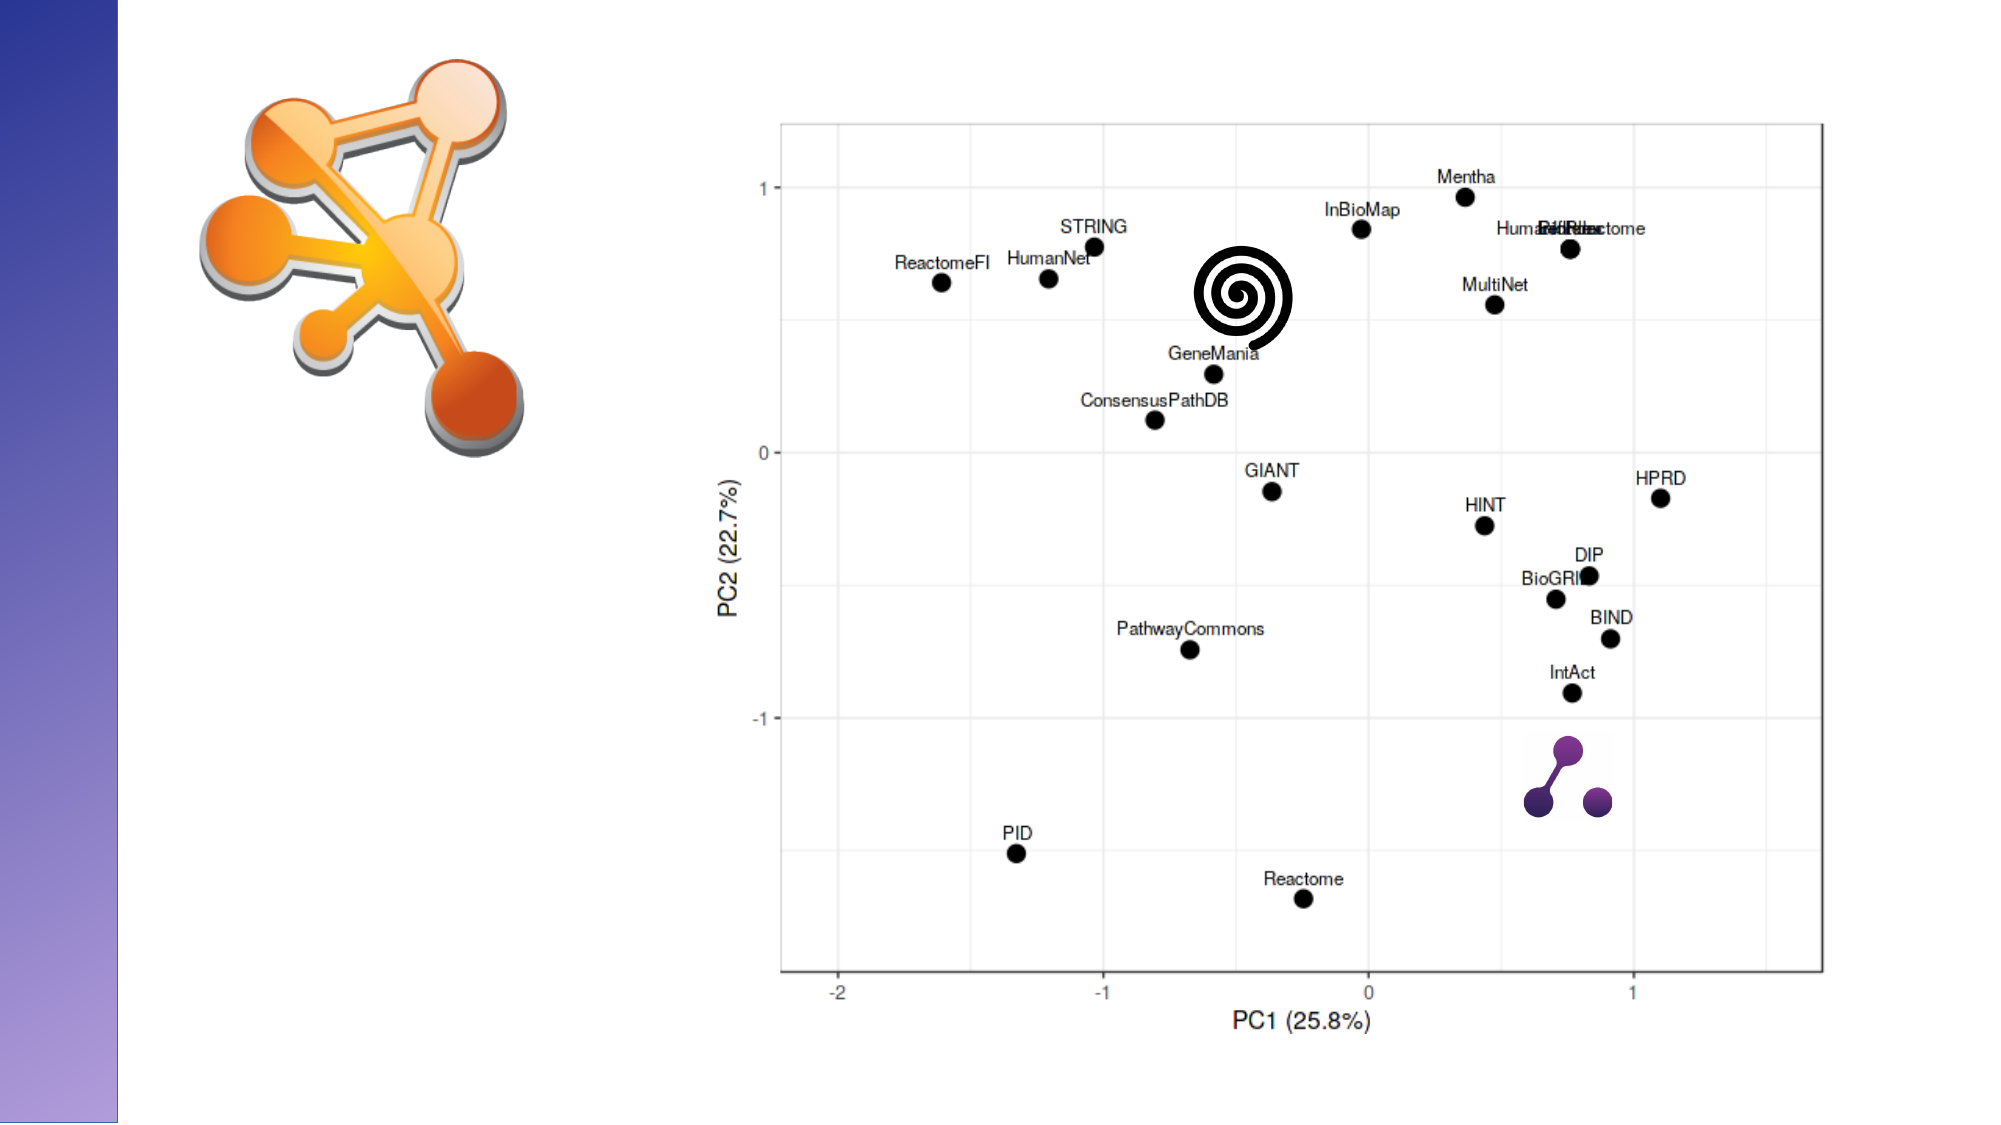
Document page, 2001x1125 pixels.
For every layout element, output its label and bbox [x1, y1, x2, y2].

text_box [0, 0, 118, 1123]
picture [679, 88, 1861, 1034]
picture [162, 59, 562, 458]
